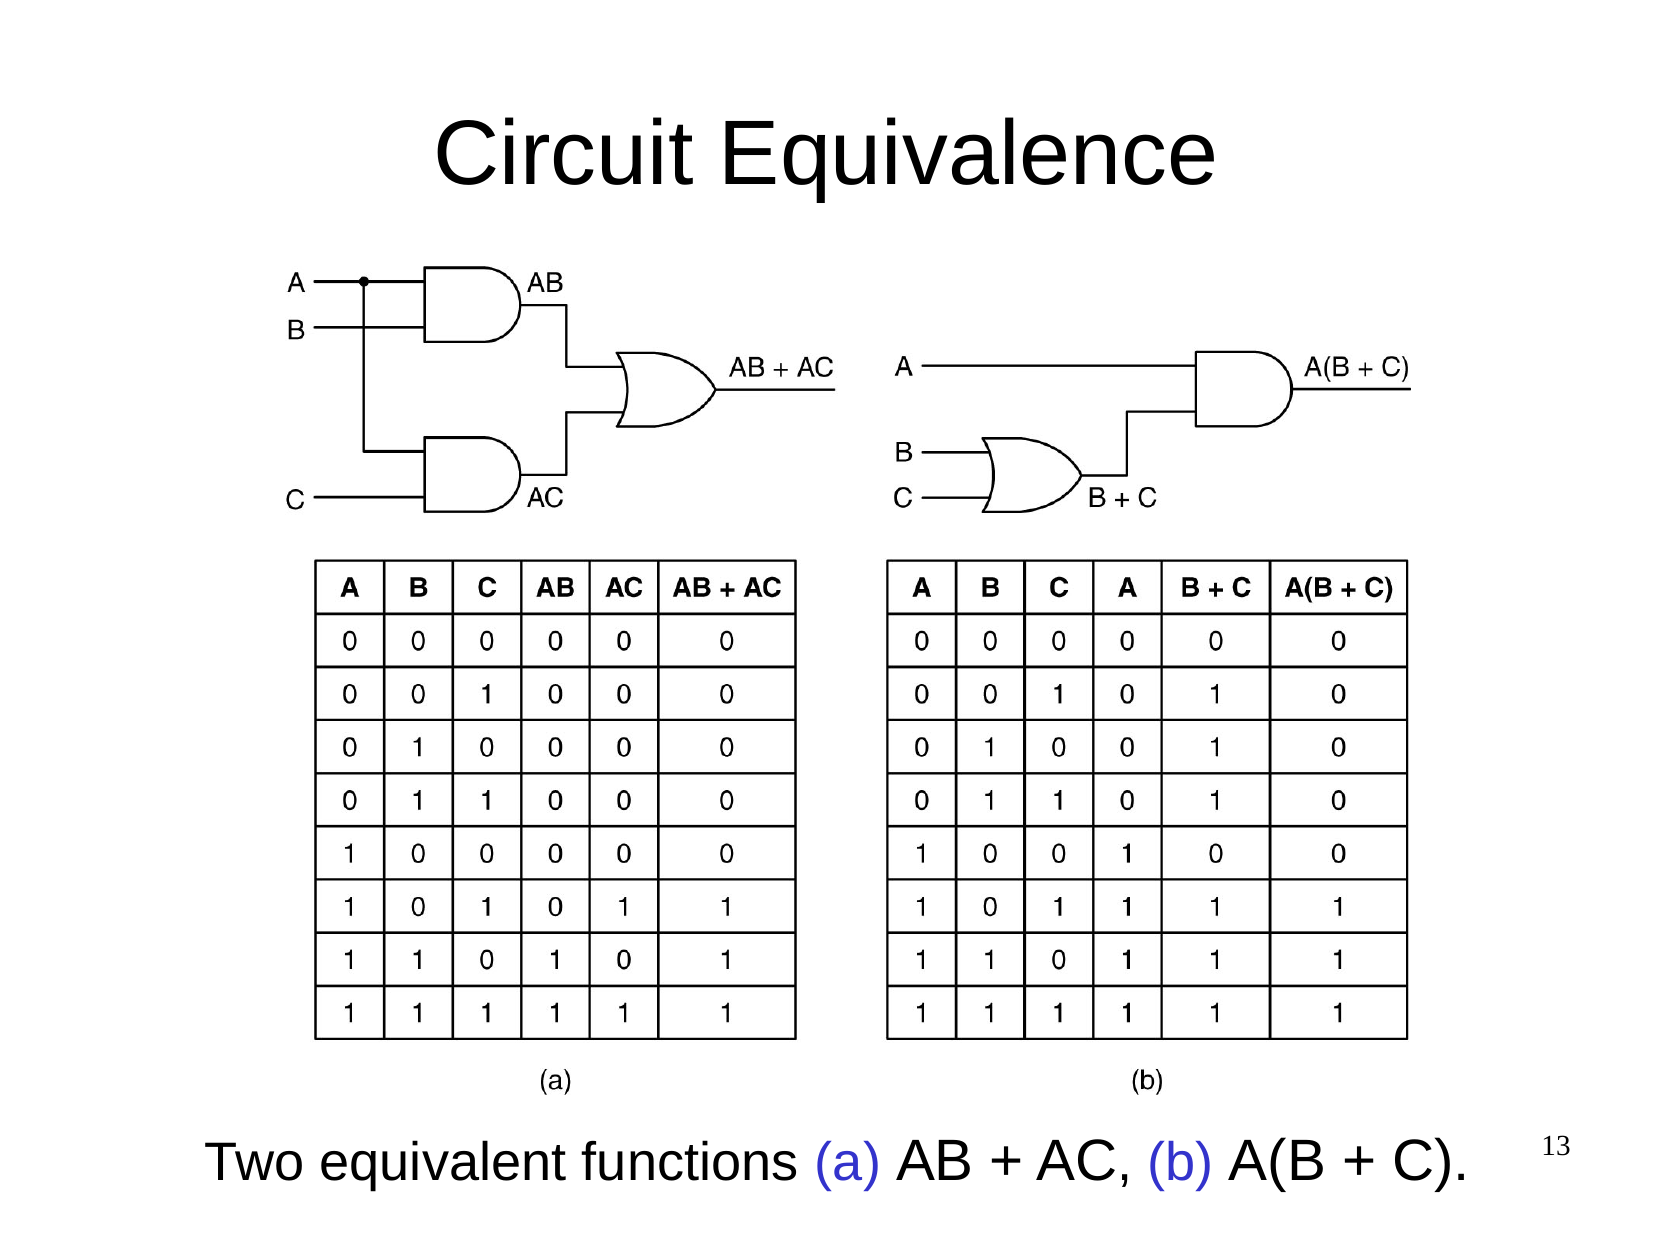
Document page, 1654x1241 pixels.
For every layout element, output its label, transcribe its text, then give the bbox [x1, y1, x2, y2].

picture [285, 266, 1411, 1096]
text_box Two equivalent functions (a) AB + AC, (b) A(B + C). [190, 1120, 1485, 1201]
title Circuit Equivalence [82, 49, 1571, 257]
